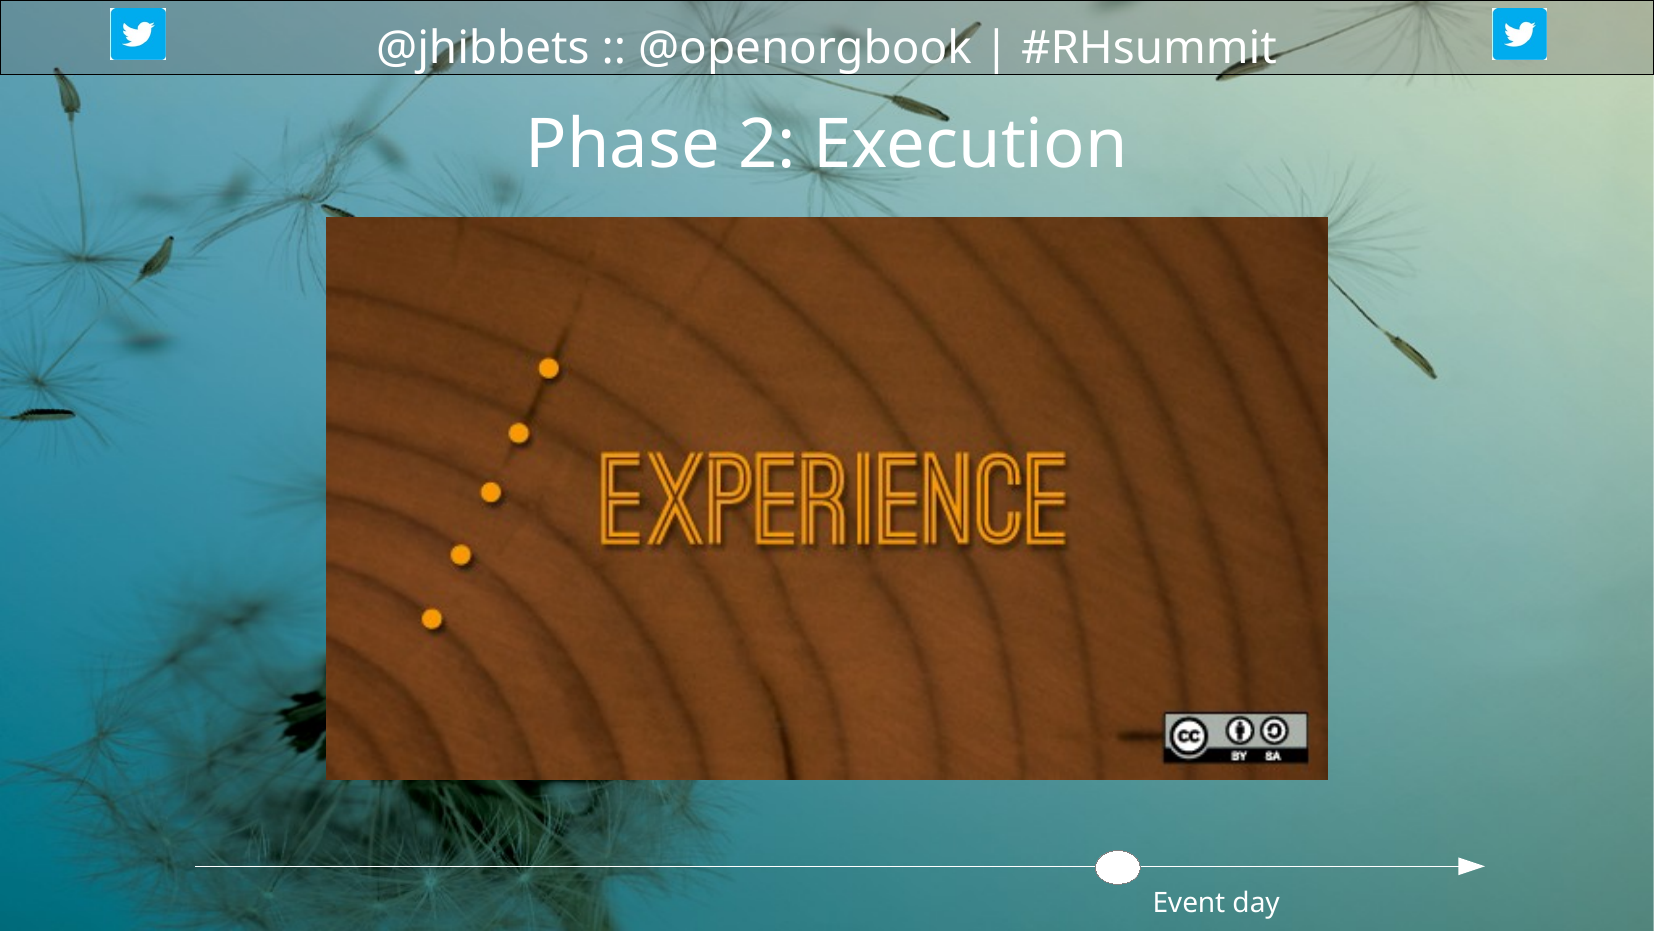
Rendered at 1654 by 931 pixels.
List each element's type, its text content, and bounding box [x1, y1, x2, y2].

text_box [1095, 850, 1141, 885]
picture [124, 22, 154, 46]
text_box Event day [1137, 879, 1341, 923]
picture [0, 75, 1654, 931]
title Phase 2: Execution [82, 63, 1571, 219]
picture [1506, 22, 1535, 46]
